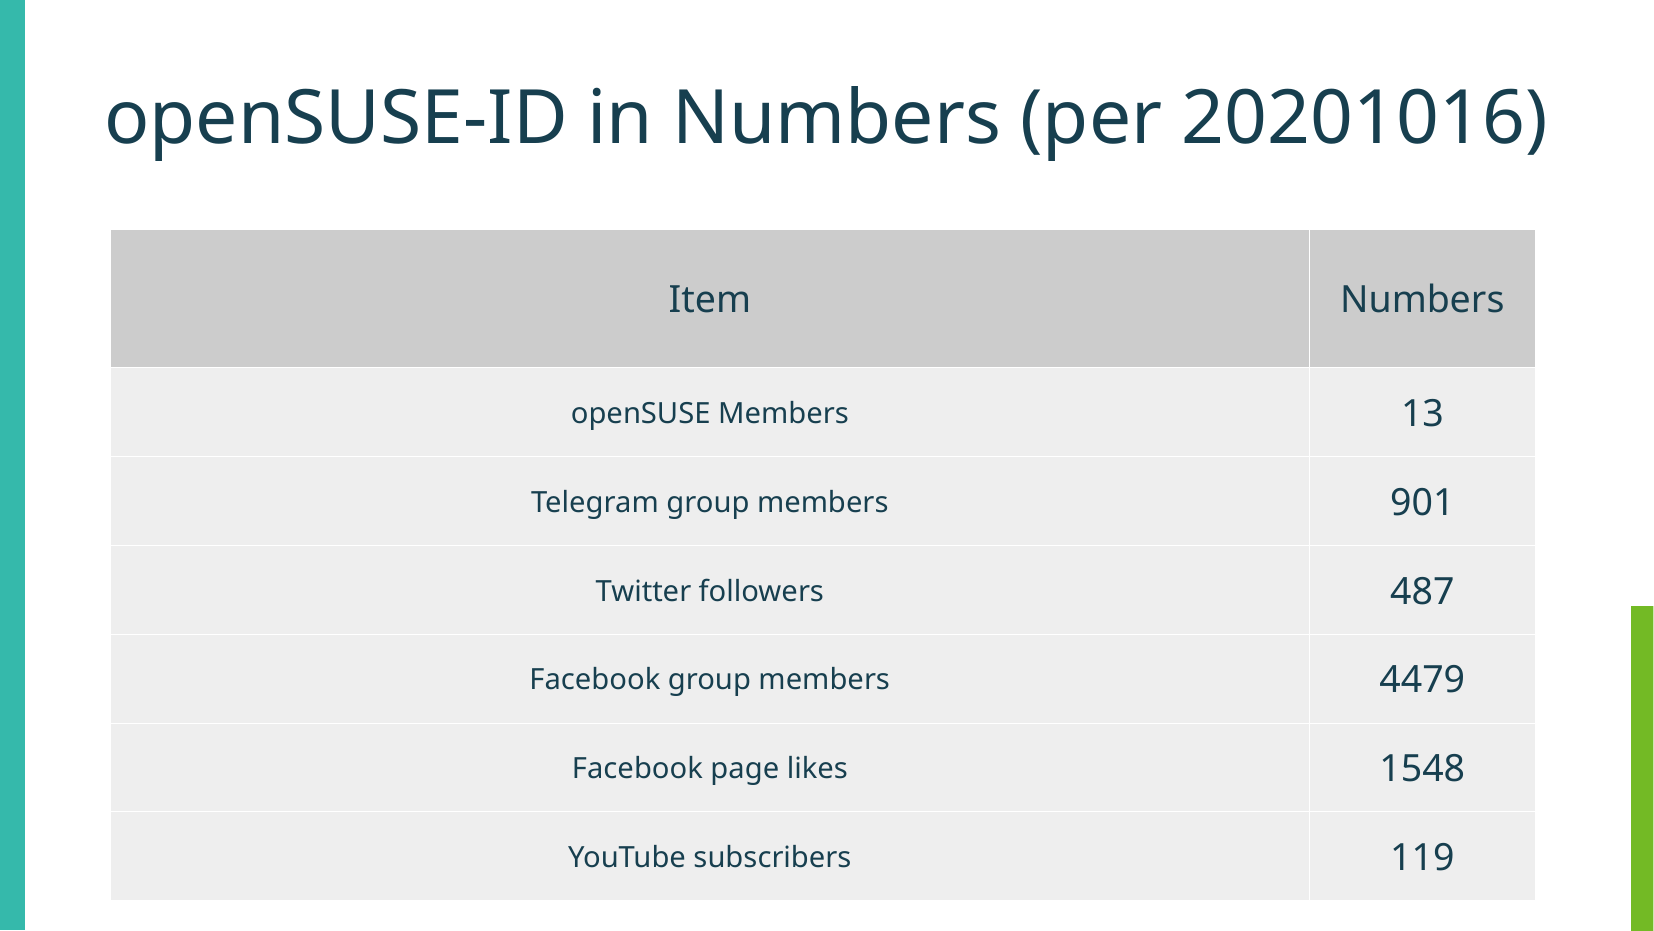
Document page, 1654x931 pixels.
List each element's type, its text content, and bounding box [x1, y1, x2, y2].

table_cell 119 [1310, 812, 1535, 900]
title openSUSE-ID in Numbers (per 20201016) [82, 37, 1571, 193]
table_cell 487 [1310, 546, 1535, 634]
table_cell YouTube subscribers [111, 812, 1309, 900]
table_cell openSUSE Members [111, 368, 1309, 456]
table_cell 1548 [1310, 724, 1535, 811]
table_cell Facebook group members [111, 635, 1309, 723]
table_header Numbers [1310, 230, 1535, 367]
table_cell 13 [1310, 368, 1535, 456]
table_header Item [111, 230, 1309, 367]
table_cell Facebook page likes [111, 724, 1309, 811]
table_cell Telegram group members [111, 457, 1309, 545]
table_cell 901 [1310, 457, 1535, 545]
table_cell Twitter followers [111, 546, 1309, 634]
table_cell 4479 [1310, 635, 1535, 723]
